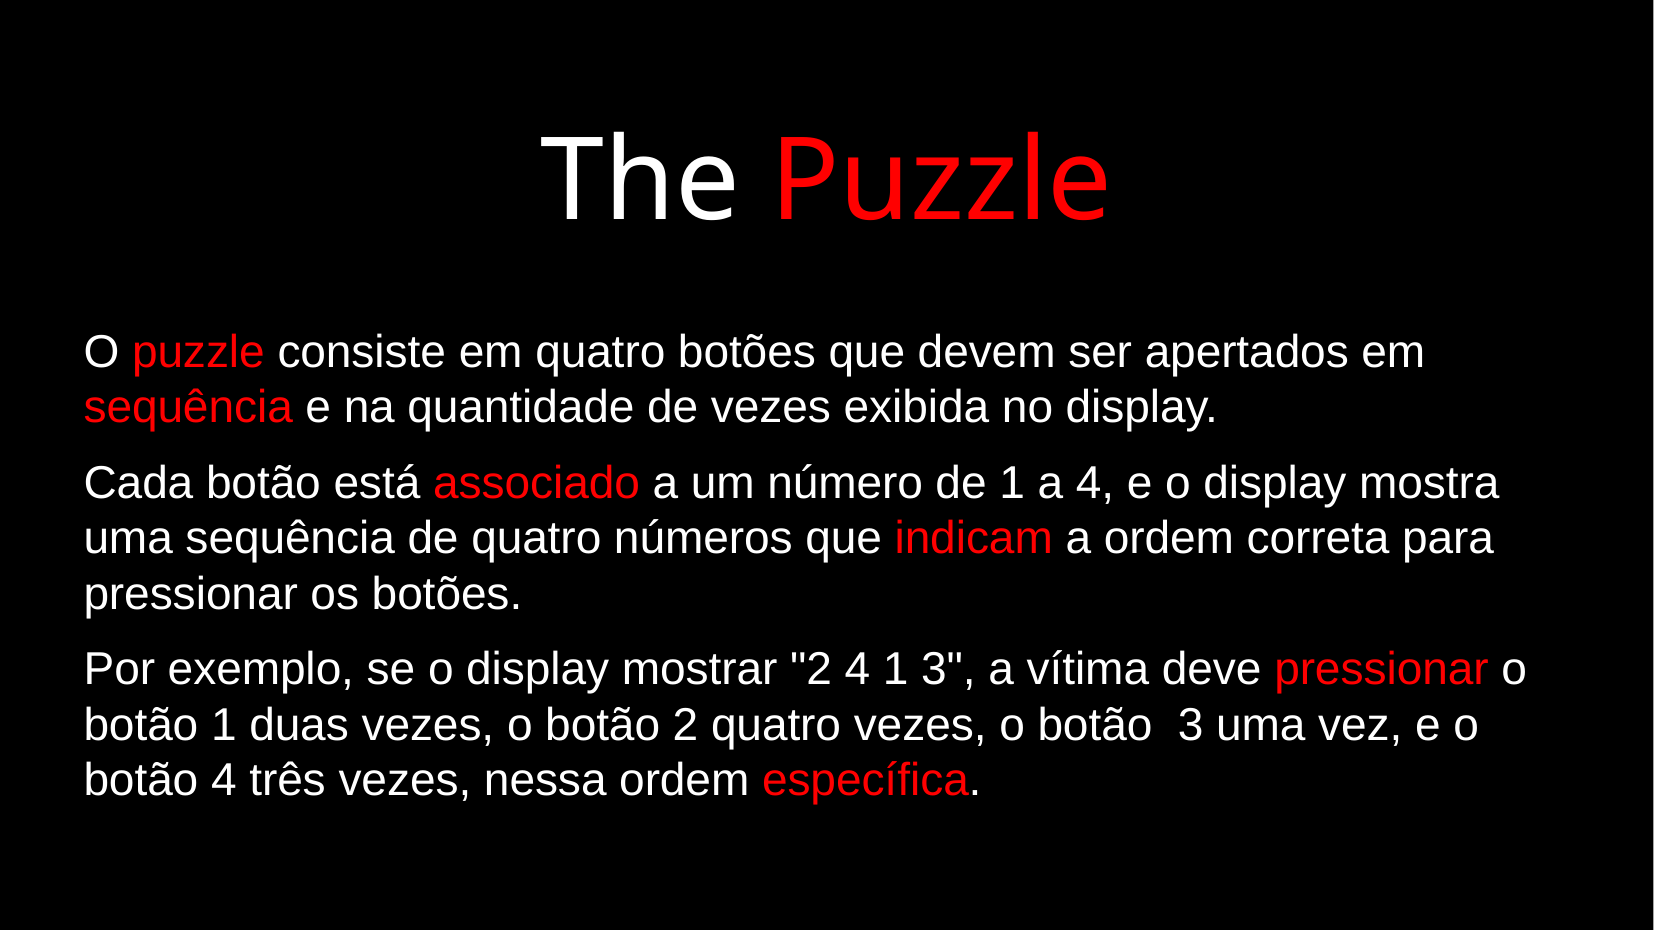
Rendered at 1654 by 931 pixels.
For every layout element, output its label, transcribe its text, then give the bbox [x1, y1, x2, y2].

text_box The Puzzle [413, 97, 1240, 251]
text_box O puzzle consiste em quatro botões que devem ser apertados em sequência e na quantidade de vezes exibida no display. Cada botão está associado a um número de 1 a 4, e o display mostra uma sequência de quatro números que indicam a ordem correta para pressionar os botões. Por exemplo, se o display mostrar "2 4 1 3", a vítima deve pressionar o botão 1 duas vezes, o botão 2 quatro vezes, o botão 3 uma vez, e o botão 4 três vezes, nessa ordem específica. [68, 314, 1594, 812]
